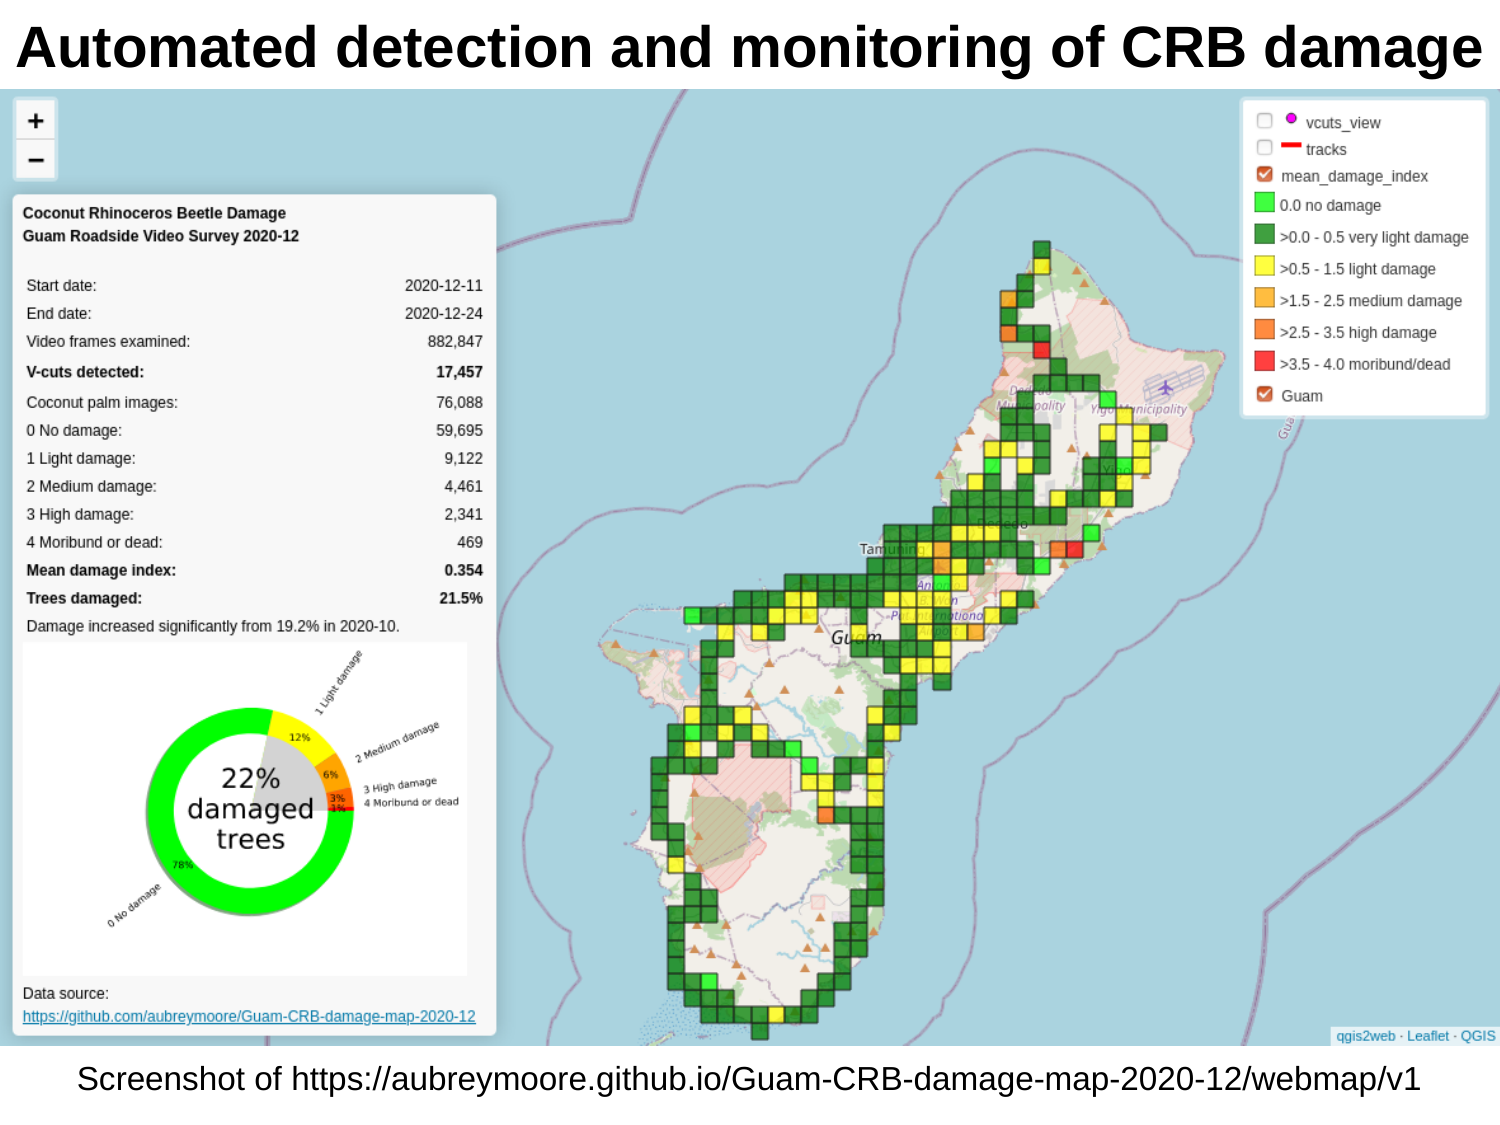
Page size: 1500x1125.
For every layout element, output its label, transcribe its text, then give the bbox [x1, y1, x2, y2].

picture [0, 89, 1500, 1046]
text_box Screenshot of https://aubreymoore.github.io/Guam-CRB-damage-map-2020-12/webmap/v1 [0, 1053, 1500, 1106]
title Automated detection and monitoring of CRB damage [0, 15, 1500, 81]
